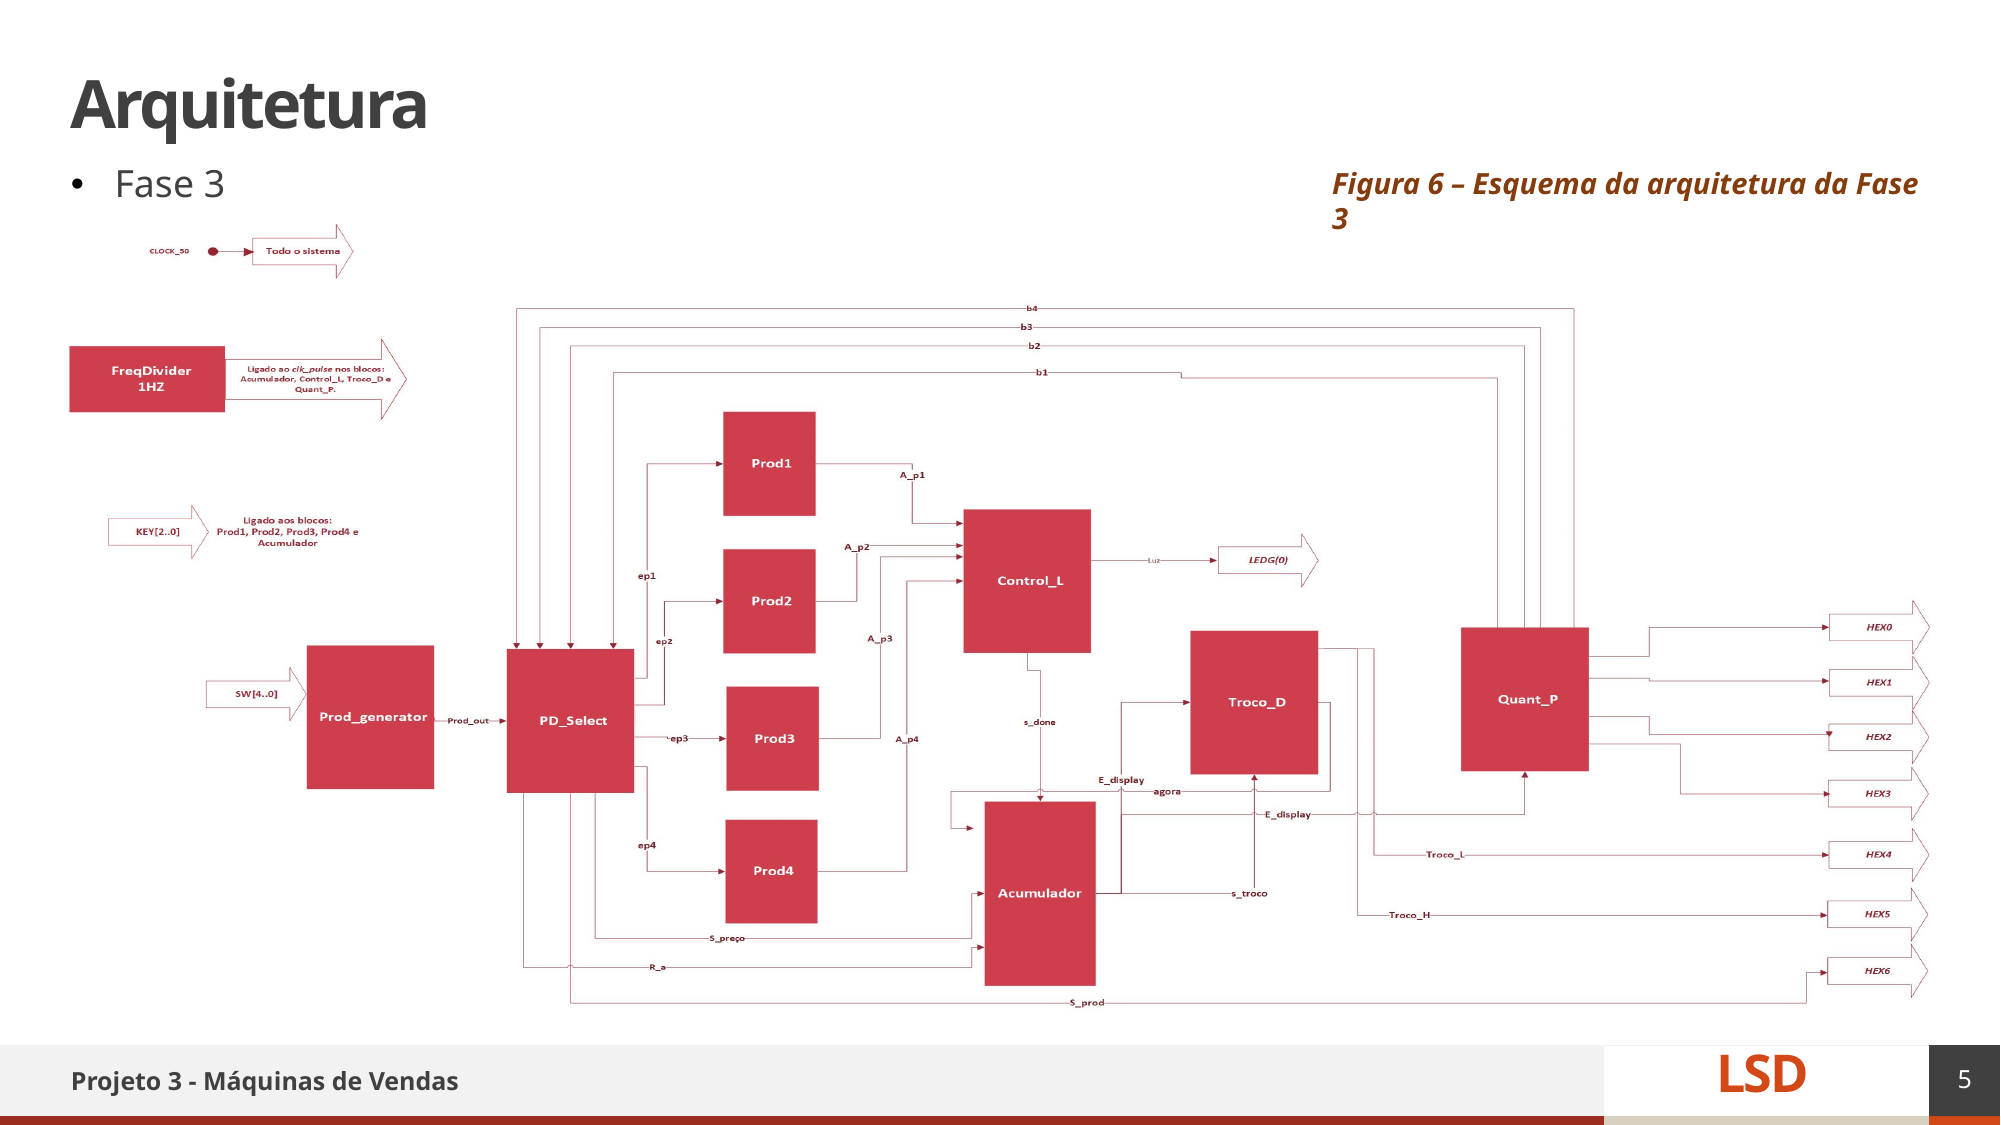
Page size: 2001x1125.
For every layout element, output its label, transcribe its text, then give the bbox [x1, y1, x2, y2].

text_box Projeto 3 - Máquinas de Vendas [70, 1056, 1000, 1105]
list Fase 3 [70, 165, 1332, 225]
picture [68, 224, 1930, 1013]
text_box [1929, 1045, 2000, 1117]
text_box Figura 6 – Esquema da arquitetura da Fase 3 [1332, 165, 1930, 201]
title Arquitetura [70, 70, 1930, 142]
